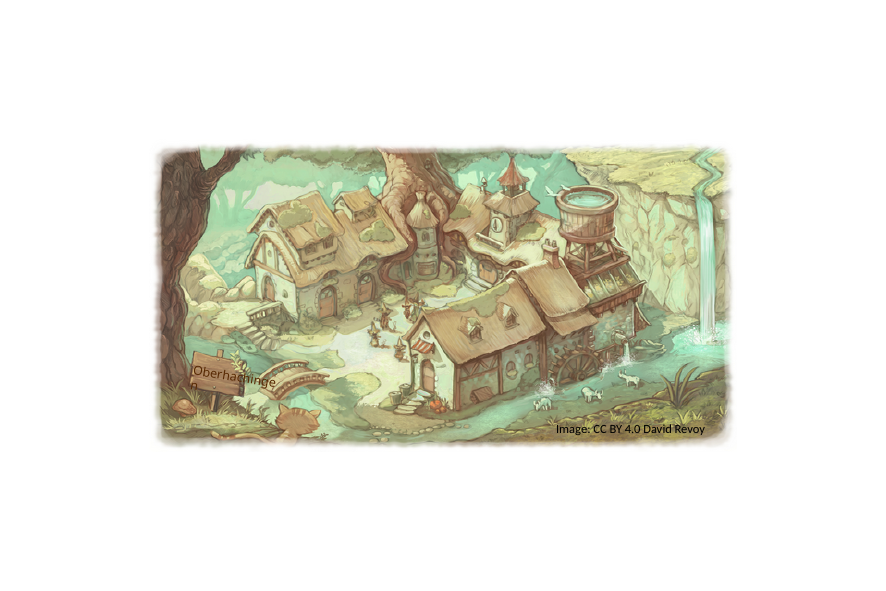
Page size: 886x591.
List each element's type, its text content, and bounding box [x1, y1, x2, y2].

picture [149, 139, 737, 452]
text_box Oberhachingen [183, 356, 288, 397]
text_box Image: CC BY 4.0 David Revoy [547, 416, 717, 441]
